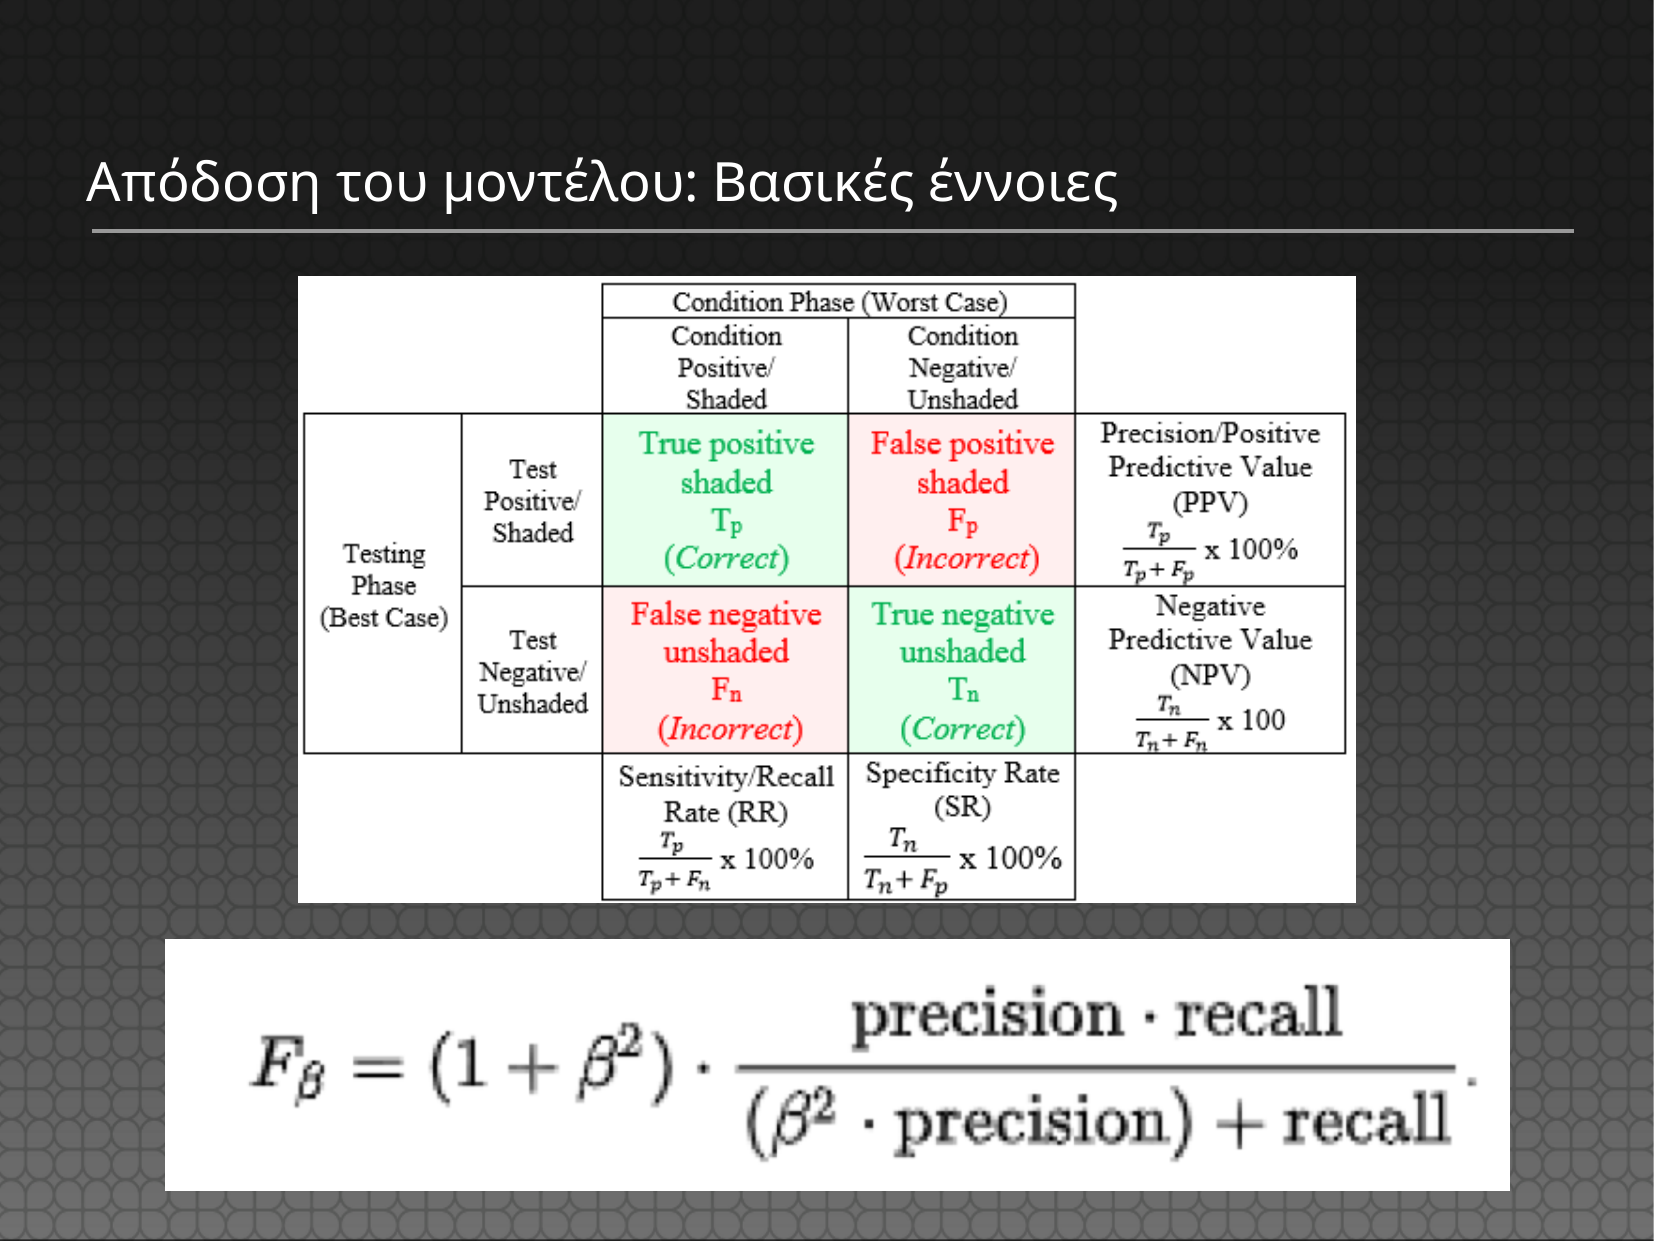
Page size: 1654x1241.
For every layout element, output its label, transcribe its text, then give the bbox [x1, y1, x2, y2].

picture [0, 0, 1654, 1241]
title Απόδοση του μοντέλου: Βασικές έννοιες [86, 112, 1576, 249]
